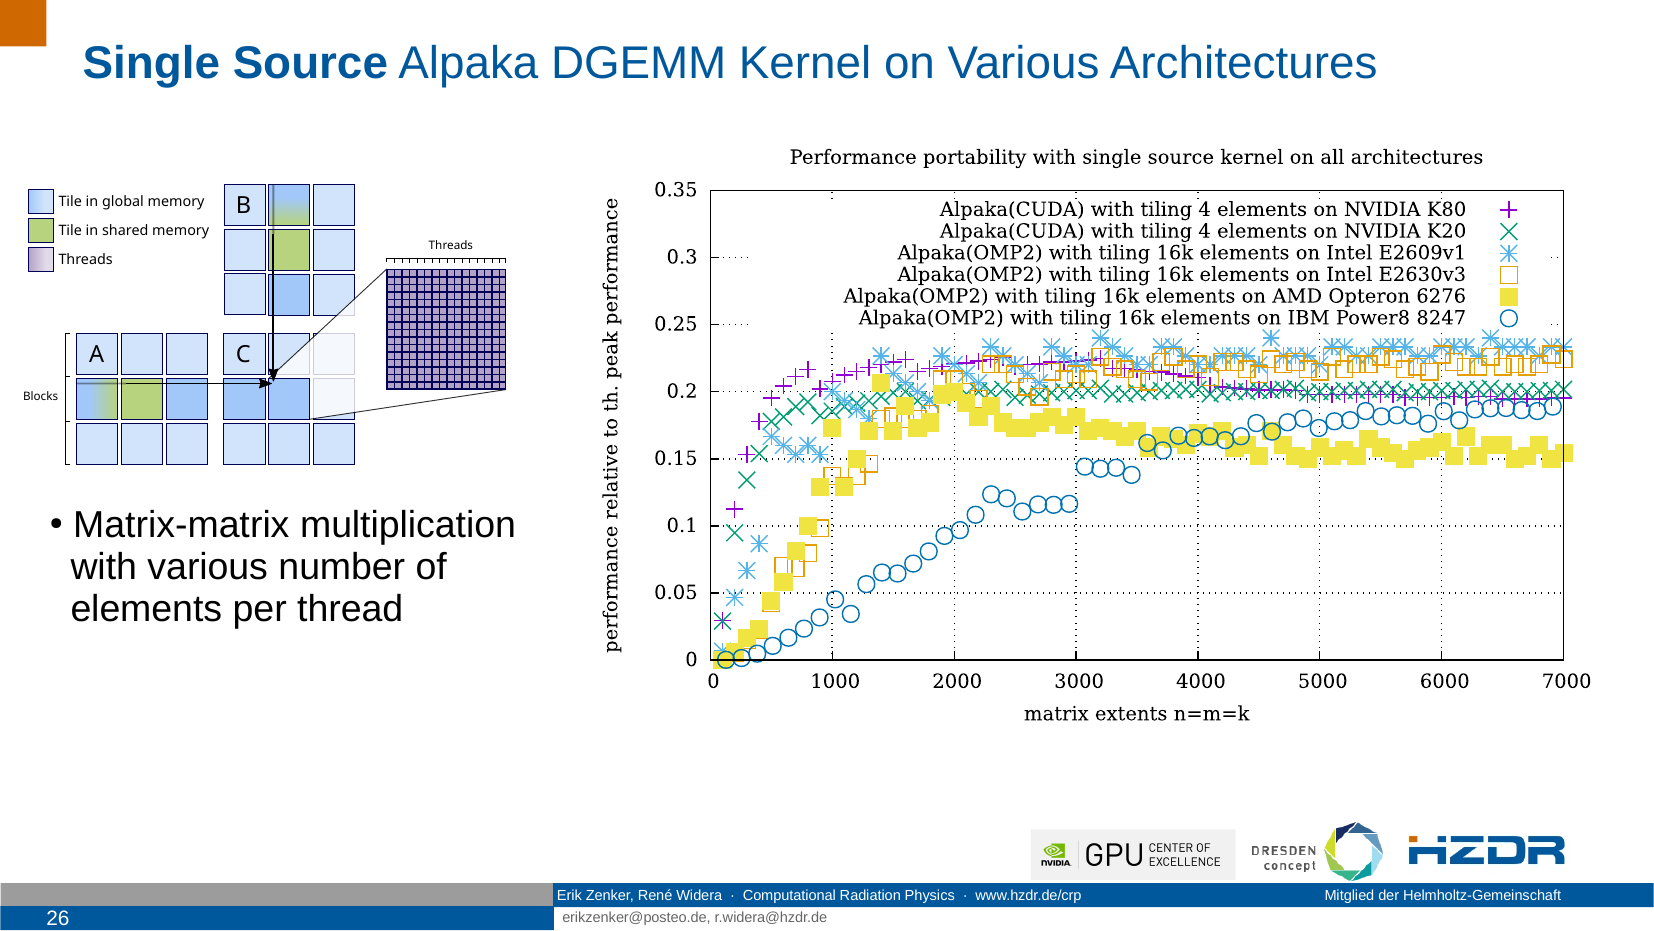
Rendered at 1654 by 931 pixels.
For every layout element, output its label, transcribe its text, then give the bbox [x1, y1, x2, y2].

picture [24, 184, 517, 466]
picture [591, 122, 1602, 730]
picture [1017, 815, 1249, 894]
text_box Matrix-matrix multiplication with various number of elements per thread [34, 496, 539, 680]
title Single Source Alpaka DGEMM Kernel on Various Architectures [82, 36, 1571, 143]
picture [1386, 819, 1582, 881]
picture [1252, 822, 1383, 881]
